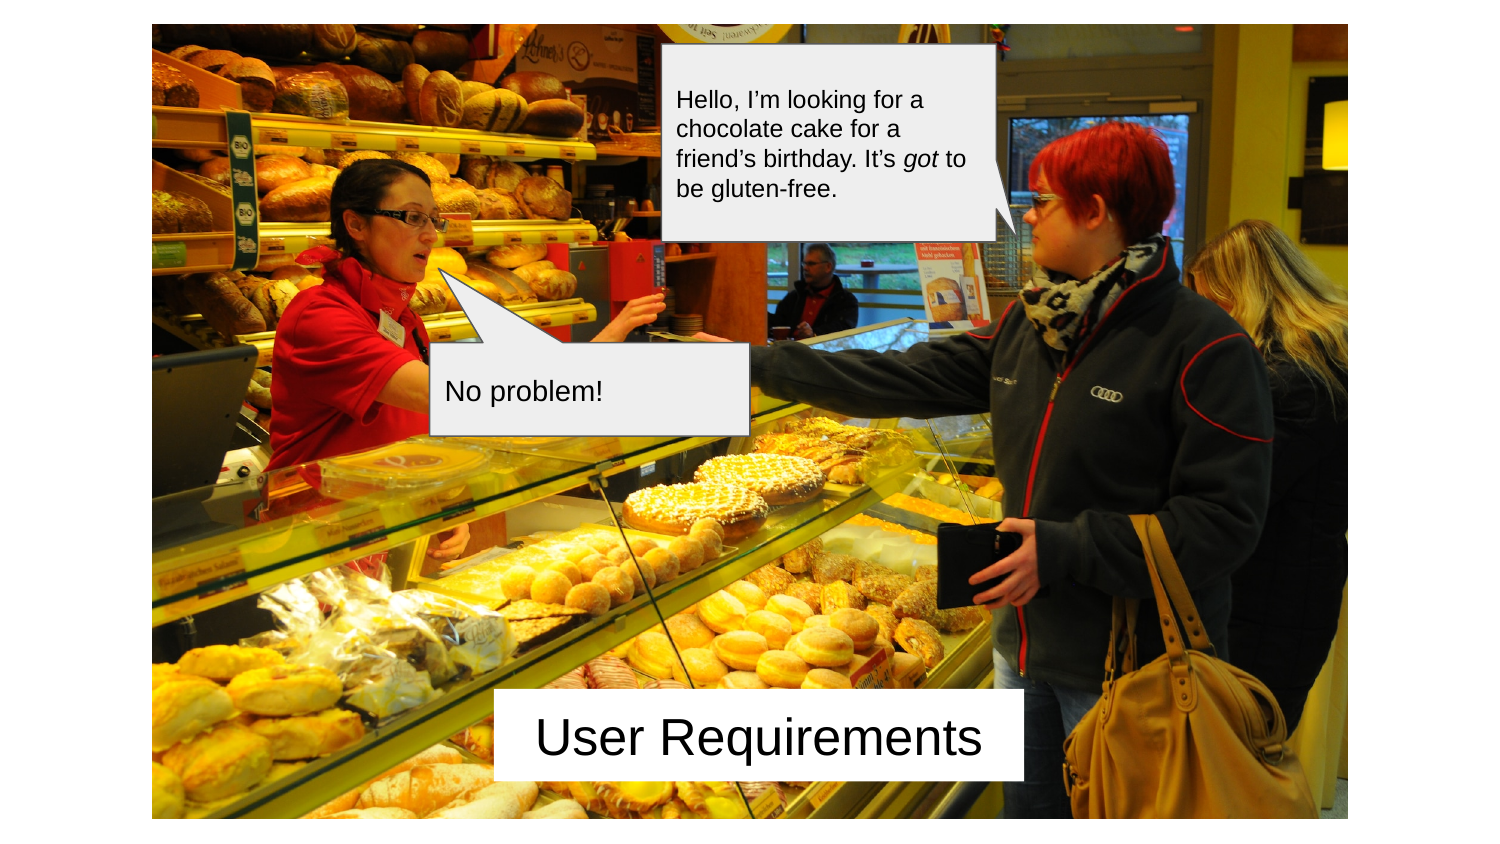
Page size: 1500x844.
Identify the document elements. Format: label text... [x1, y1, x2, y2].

text_box Hello, I’m looking for a chocolate cake for a friend’s birthday. It’s got to be gluten-free. [661, 43, 1019, 243]
text_box No problem! [429, 268, 751, 437]
text_box User Requirements [493, 688, 1025, 782]
picture [152, 24, 1348, 819]
